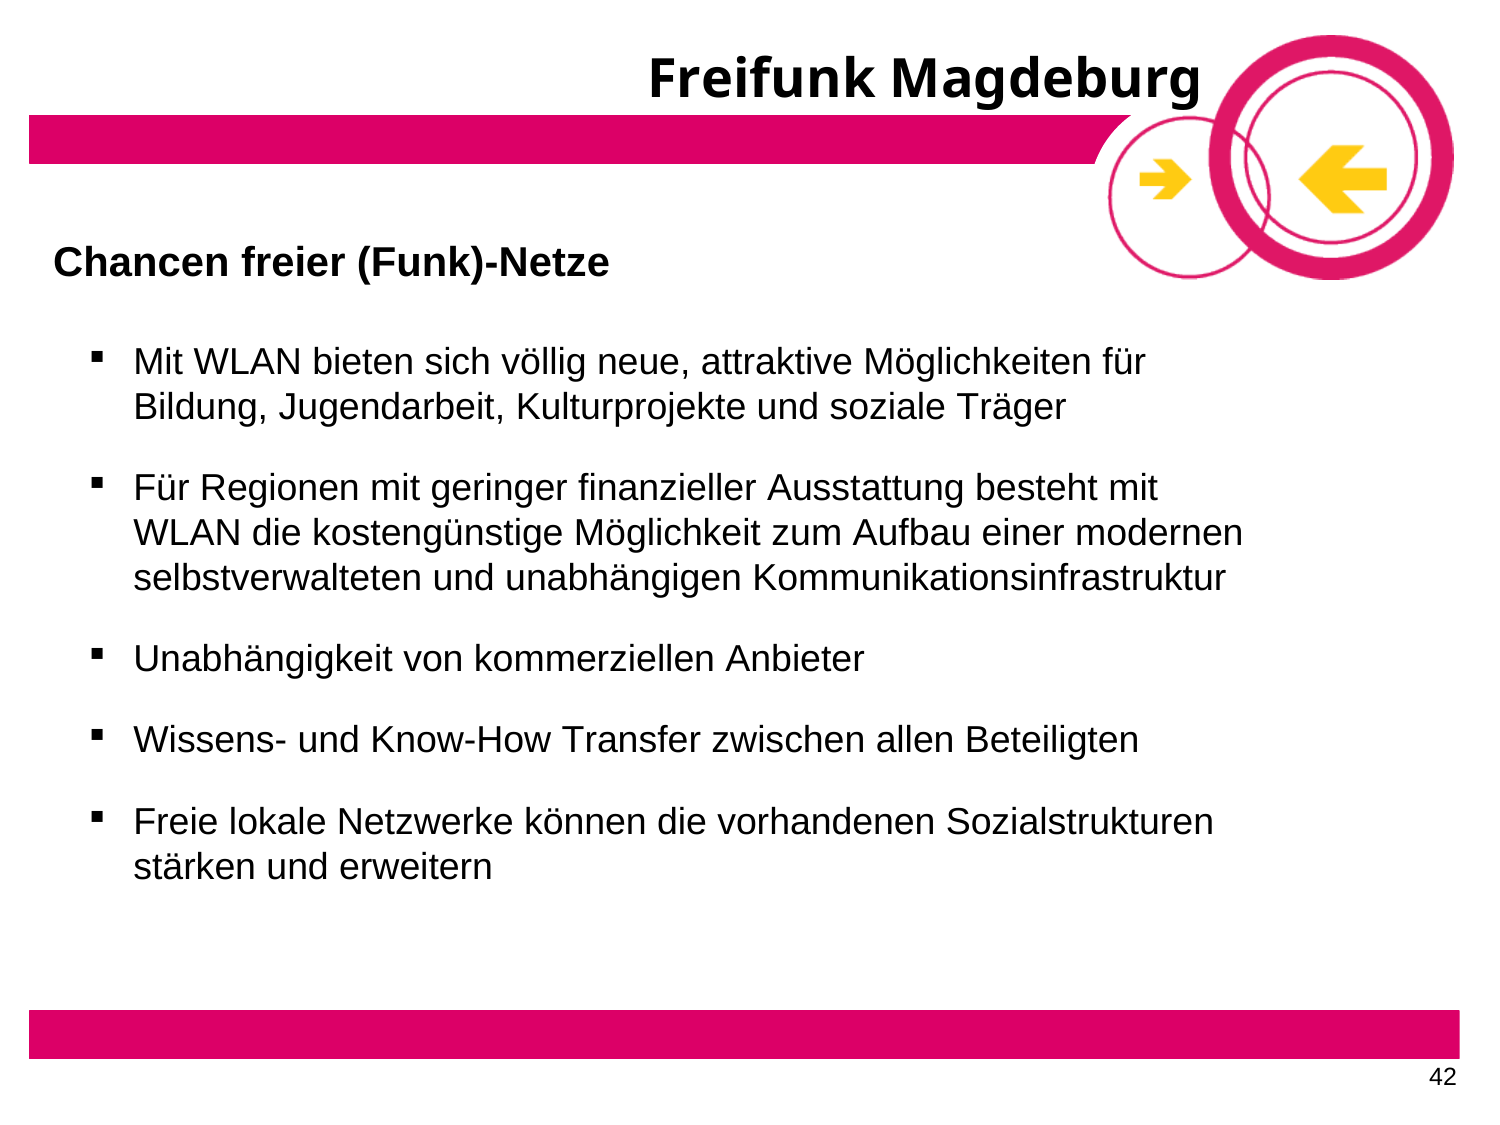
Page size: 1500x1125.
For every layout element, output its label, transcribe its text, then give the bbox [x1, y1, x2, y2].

text_box Mit WLAN bieten sich völlig neue, attraktive Möglichkeiten für Bildung, Jugendarbeit, Kulturprojekte und soziale Träger Für Regionen mit geringer finanzieller Ausstattung besteht mit WLAN die kostengünstige Möglichkeit zum Aufbau einer modernen selbstverwalteten und unabhängigen Kommunikationsinfrastruktur Unabhängigkeit von kommerziellen Anbieter Wissens- und Know-How Transfer zwischen allen Beteiligten Freie lokale Netzwerke können die vorhandenen Sozialstrukturen stärken und erweitern [59, 337, 1288, 976]
picture [1107, 35, 1454, 280]
text_box Chancen freier (Funk)-Netze [53, 235, 1046, 395]
